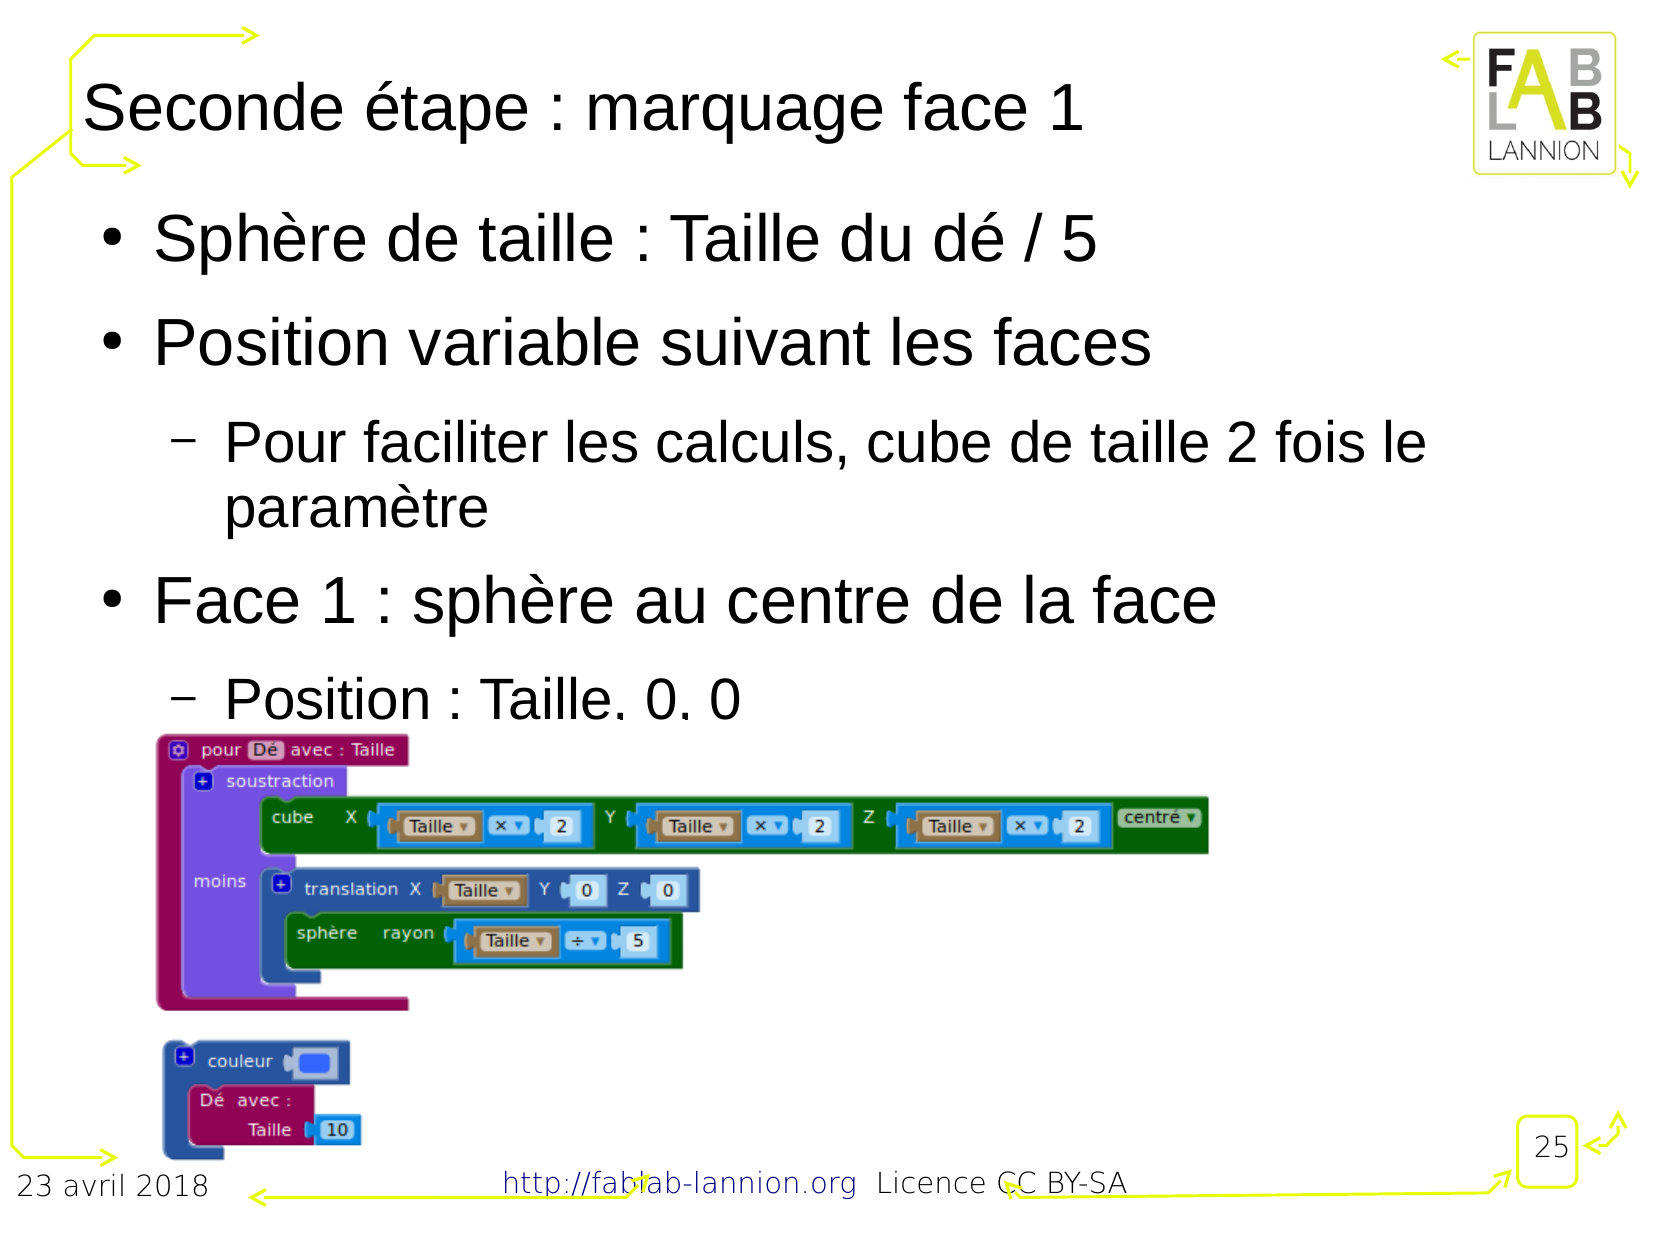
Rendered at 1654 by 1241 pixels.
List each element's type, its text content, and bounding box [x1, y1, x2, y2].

list Sphère de taille : Taille du dé / 5 Position variable suivant les faces Pour faciliter les calculs, cube de taille 2 fois le paramètre Face 1 : sphère au centre de la face Position : Taille, 0, 0 [82, 200, 1571, 921]
title Seconde étape : marquage face 1 [82, 49, 1441, 166]
picture [153, 720, 1223, 1169]
picture [1470, 29, 1619, 178]
